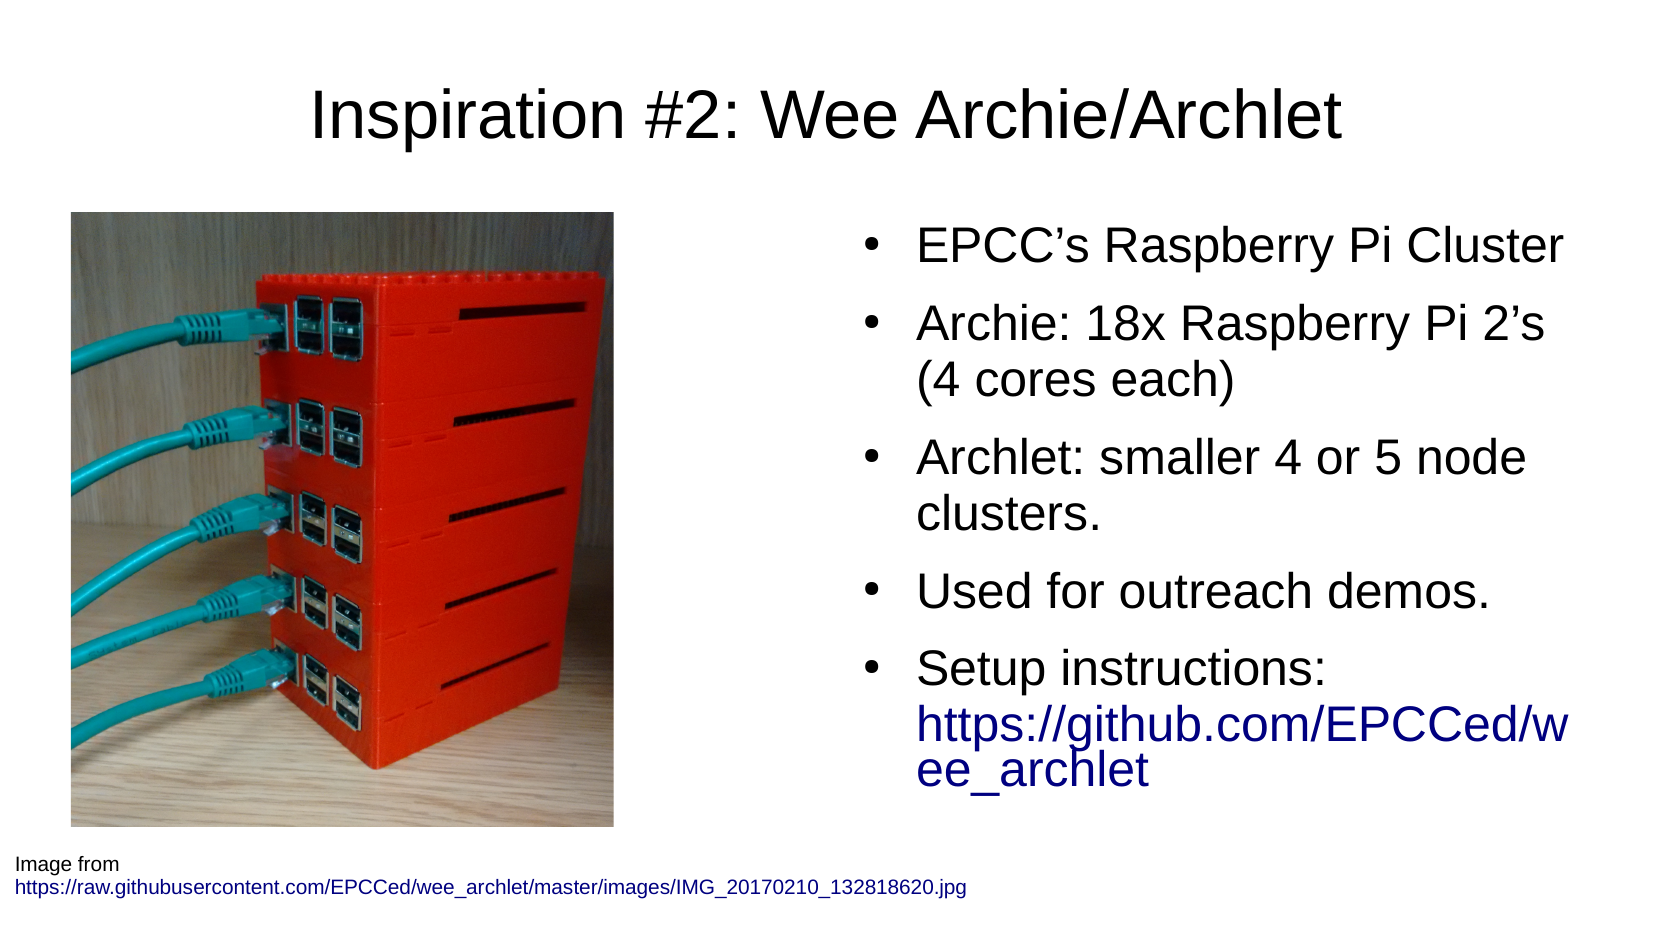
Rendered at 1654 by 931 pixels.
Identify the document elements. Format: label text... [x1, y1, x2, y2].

text_box Image from https://raw.githubusercontent.com/EPCCed/wee_archlet/master/images/IMG_20170210_132818620.jpg [0, 845, 1087, 931]
title Inspiration #2: Wee Archie/Archlet [82, 37, 1571, 193]
picture [70, 212, 614, 827]
list EPCC’s Raspberry Pi Cluster Archie: 18x Raspberry Pi 2’s (4 cores each) Archlet: smaller 4 or 5 node clusters. Used for outreach demos. Setup instructions: https://github.com/EPCCed/wee_archlet [845, 217, 1572, 758]
